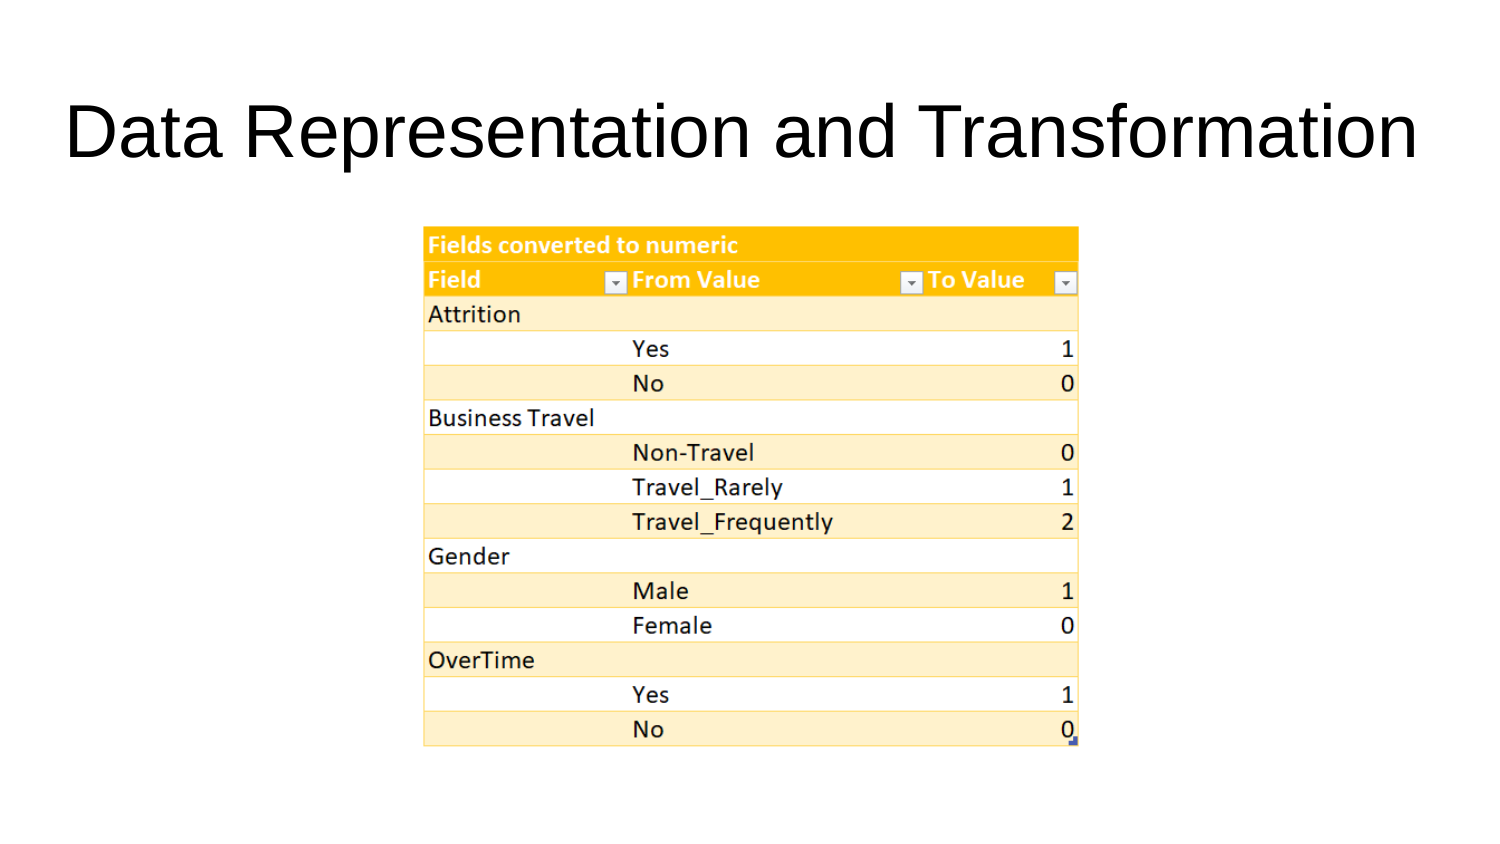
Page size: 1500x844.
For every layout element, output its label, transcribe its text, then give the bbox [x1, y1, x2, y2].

picture [419, 222, 1081, 752]
title Data Representation and Transformation [49, 67, 1479, 173]
